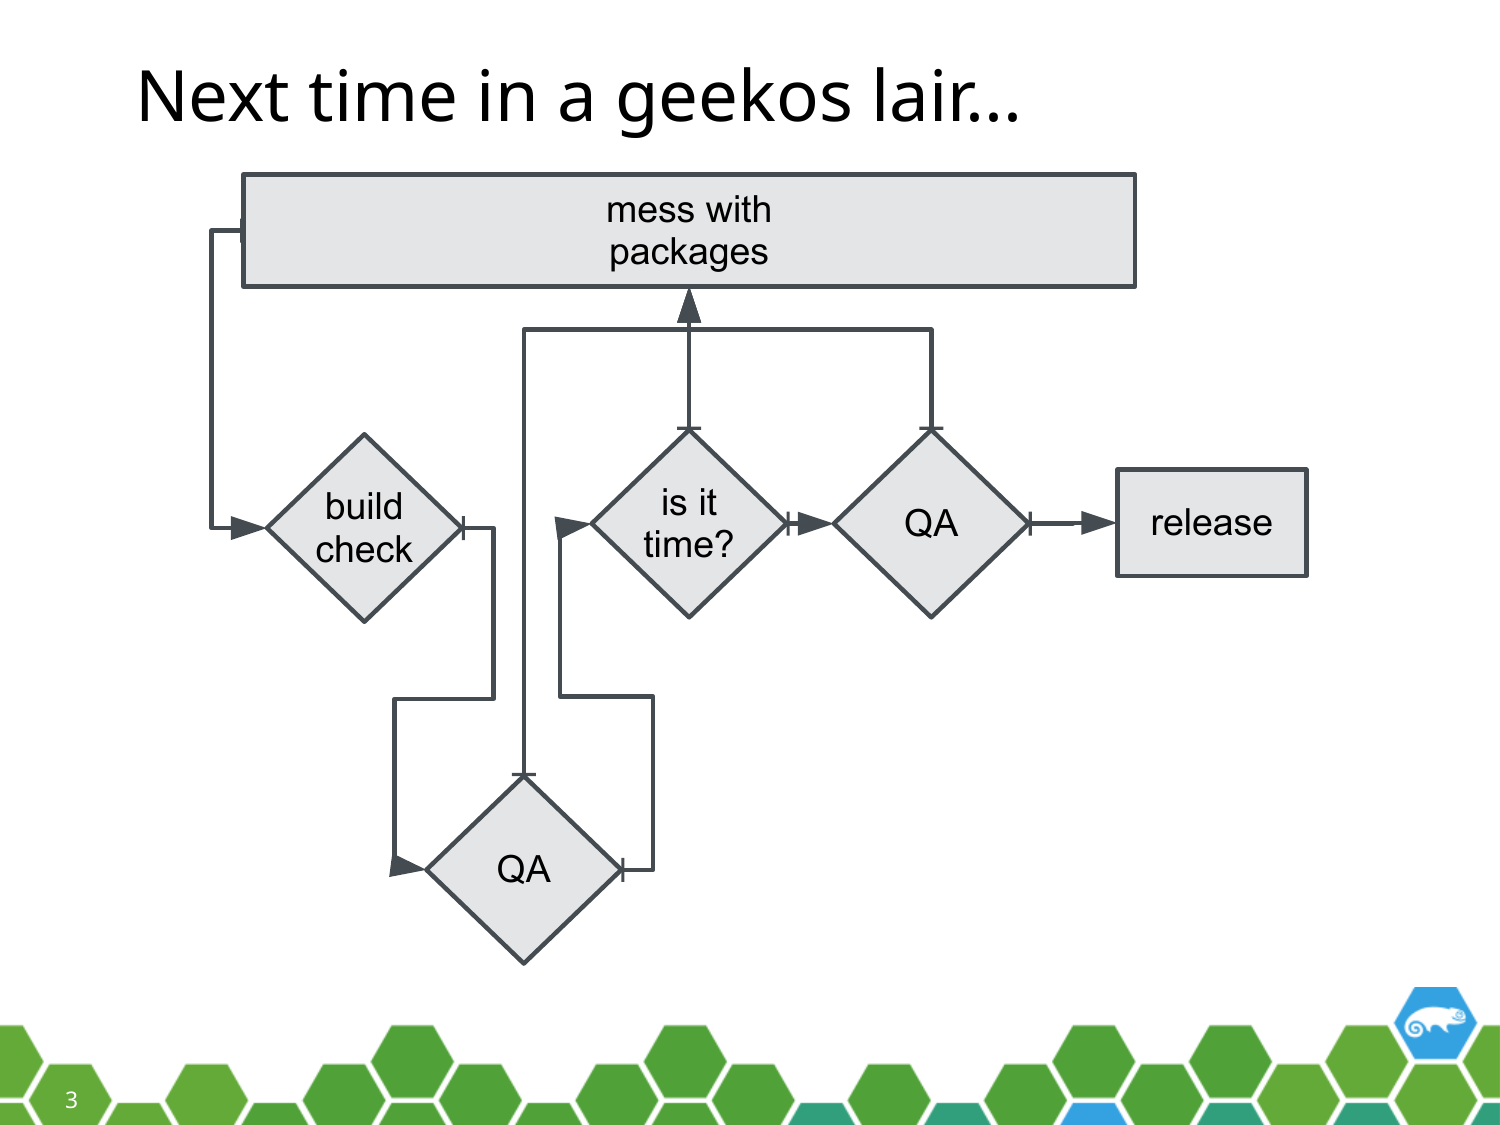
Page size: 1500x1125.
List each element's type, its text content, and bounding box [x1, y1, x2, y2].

text_box is it time? [592, 430, 786, 618]
text_box build check [267, 434, 461, 622]
text_box QA [426, 777, 621, 964]
text_box mess with packages [243, 174, 1136, 287]
title Next time in a geekos lair... [135, 12, 1372, 175]
text_box QA [834, 430, 1028, 618]
text_box release [1117, 469, 1307, 577]
picture [0, 987, 1500, 1125]
